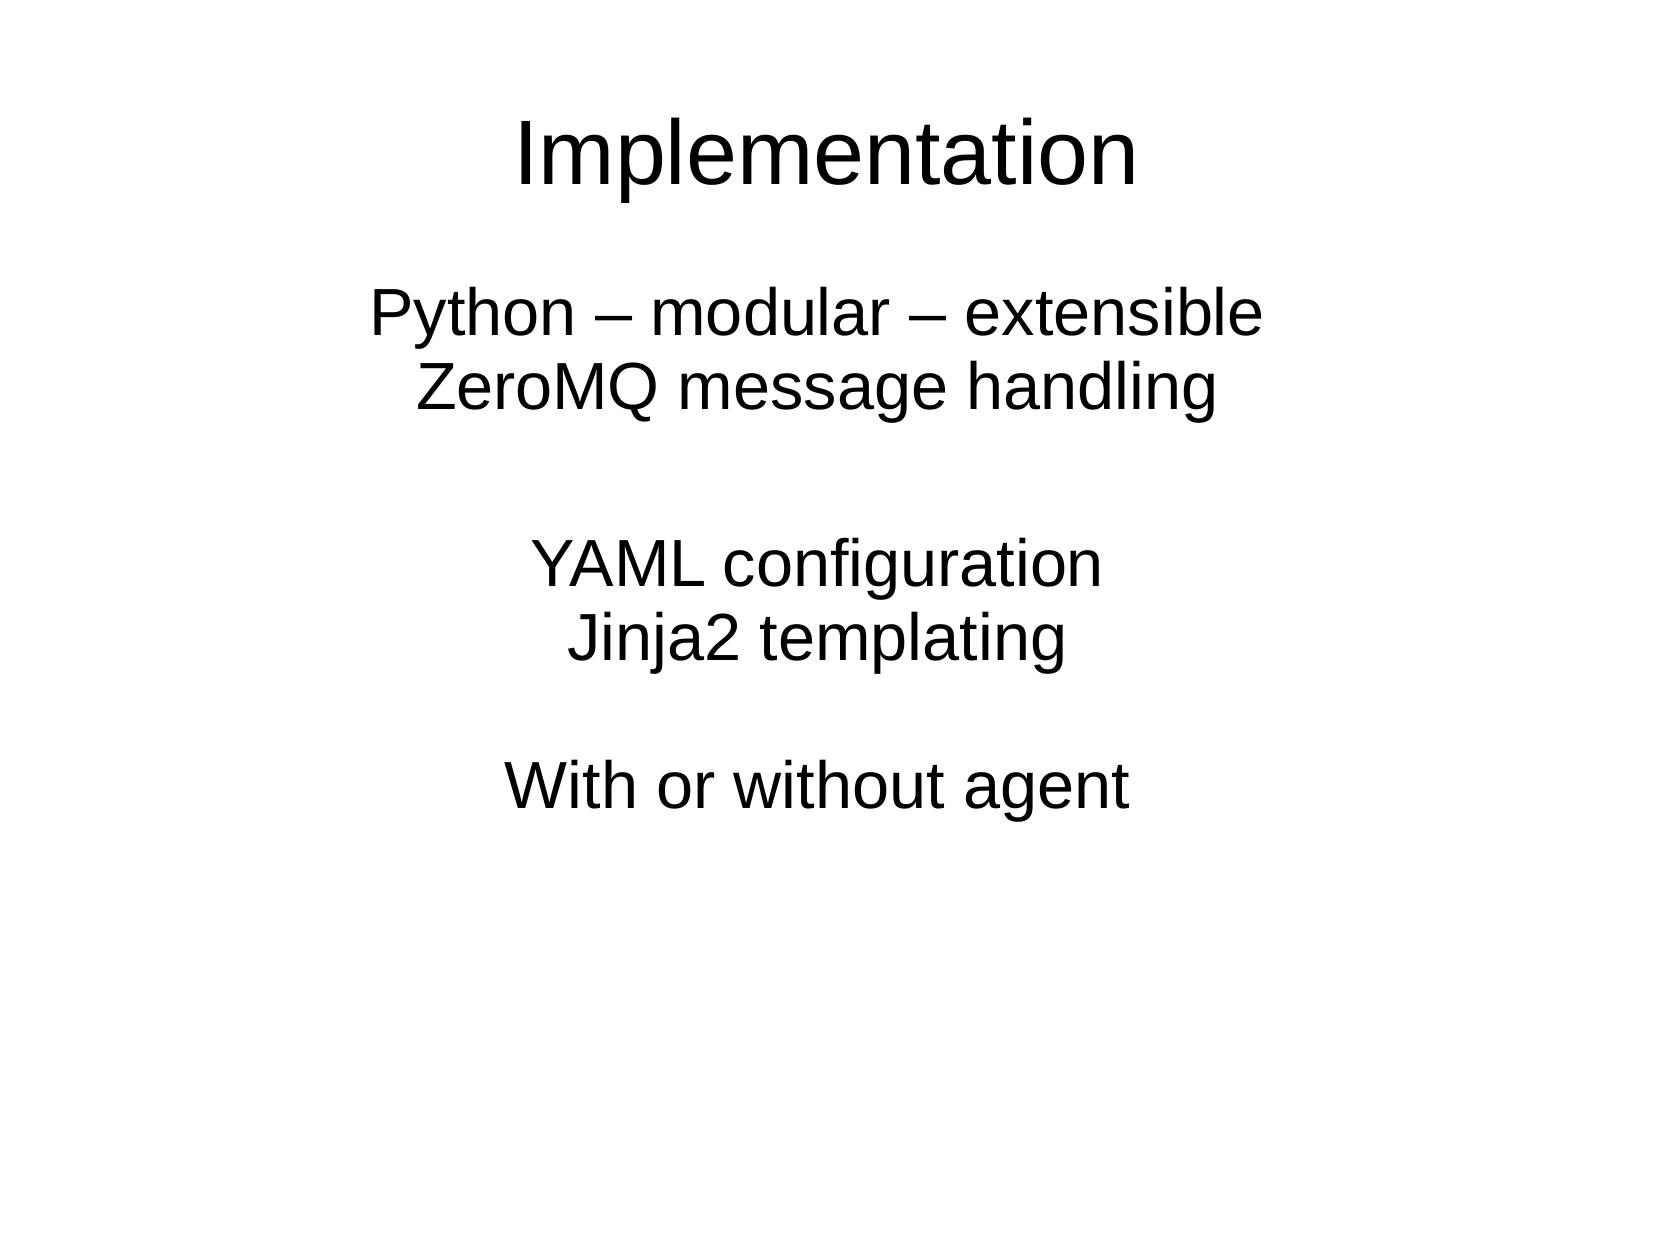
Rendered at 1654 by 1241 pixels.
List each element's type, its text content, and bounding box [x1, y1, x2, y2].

list Python – modular – extensible ZeroMQ message handling YAML configuration Jinja2 templating With or without agent [105, 275, 1531, 1126]
title Implementation [82, 49, 1571, 257]
